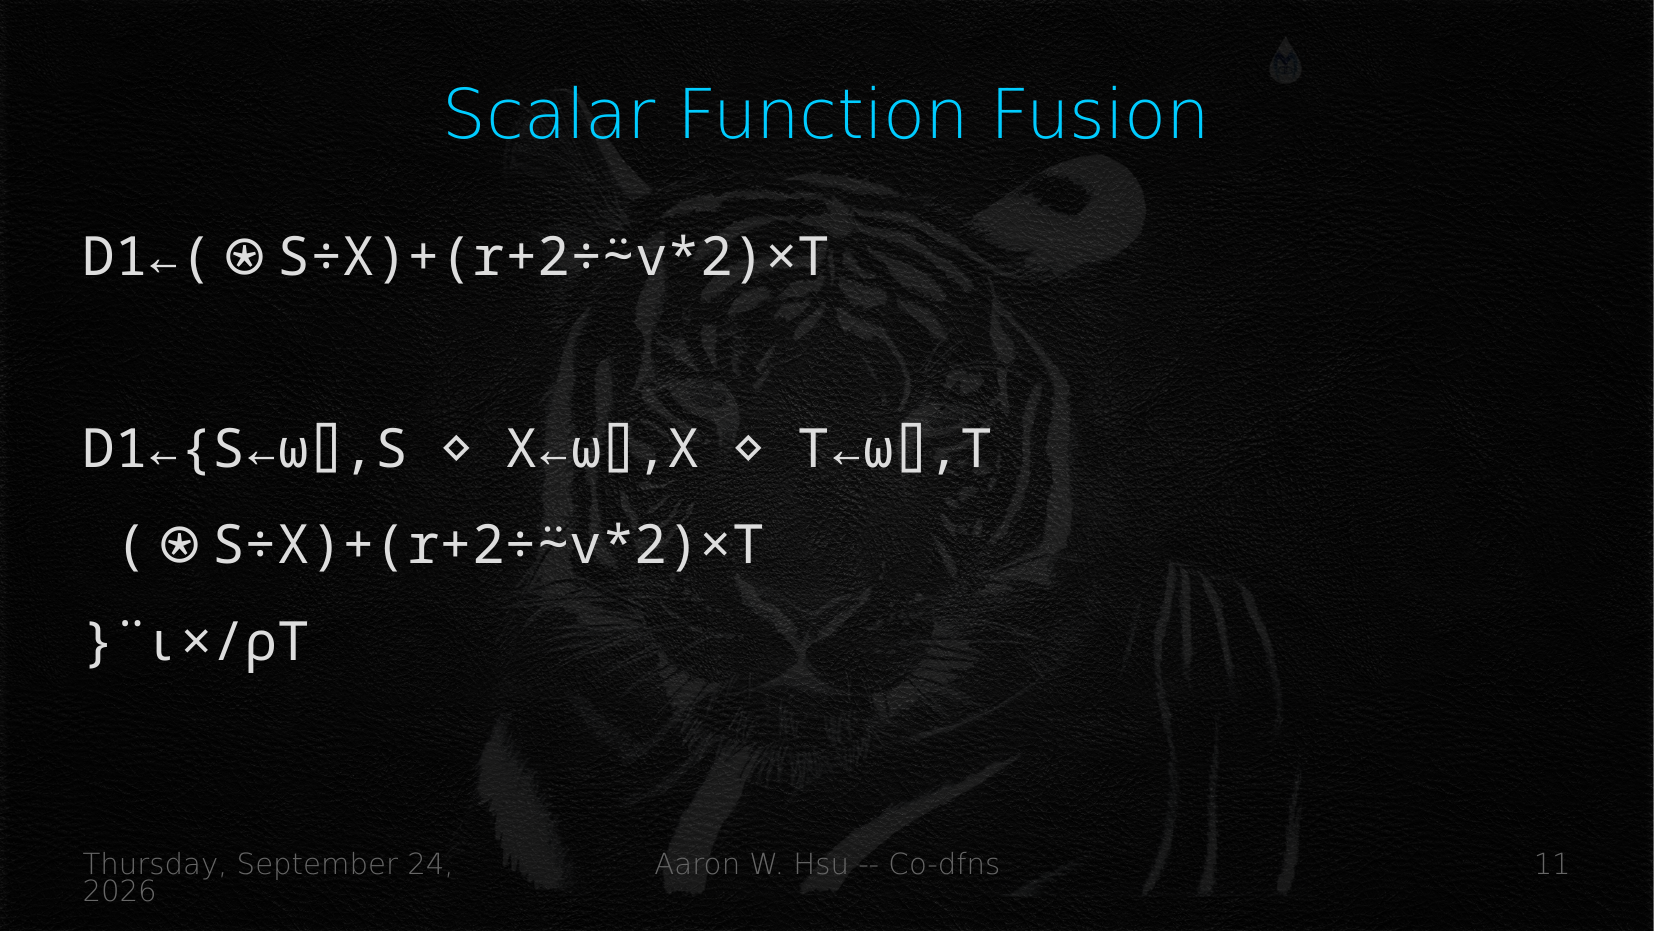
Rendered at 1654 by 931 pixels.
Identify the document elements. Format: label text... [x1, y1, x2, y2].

title Scalar Function Fusion [82, 37, 1571, 193]
list D1←(⍟S÷X)+(r+2÷⍨v*2)×T D1←{S←⍵⌷,S ⋄ X←⍵⌷,X ⋄ T←⍵⌷,T (⍟S÷X)+(r+2÷⍨v*2)×T }¨⍳×/⍴T [82, 217, 1571, 758]
picture [0, 0, 1654, 931]
